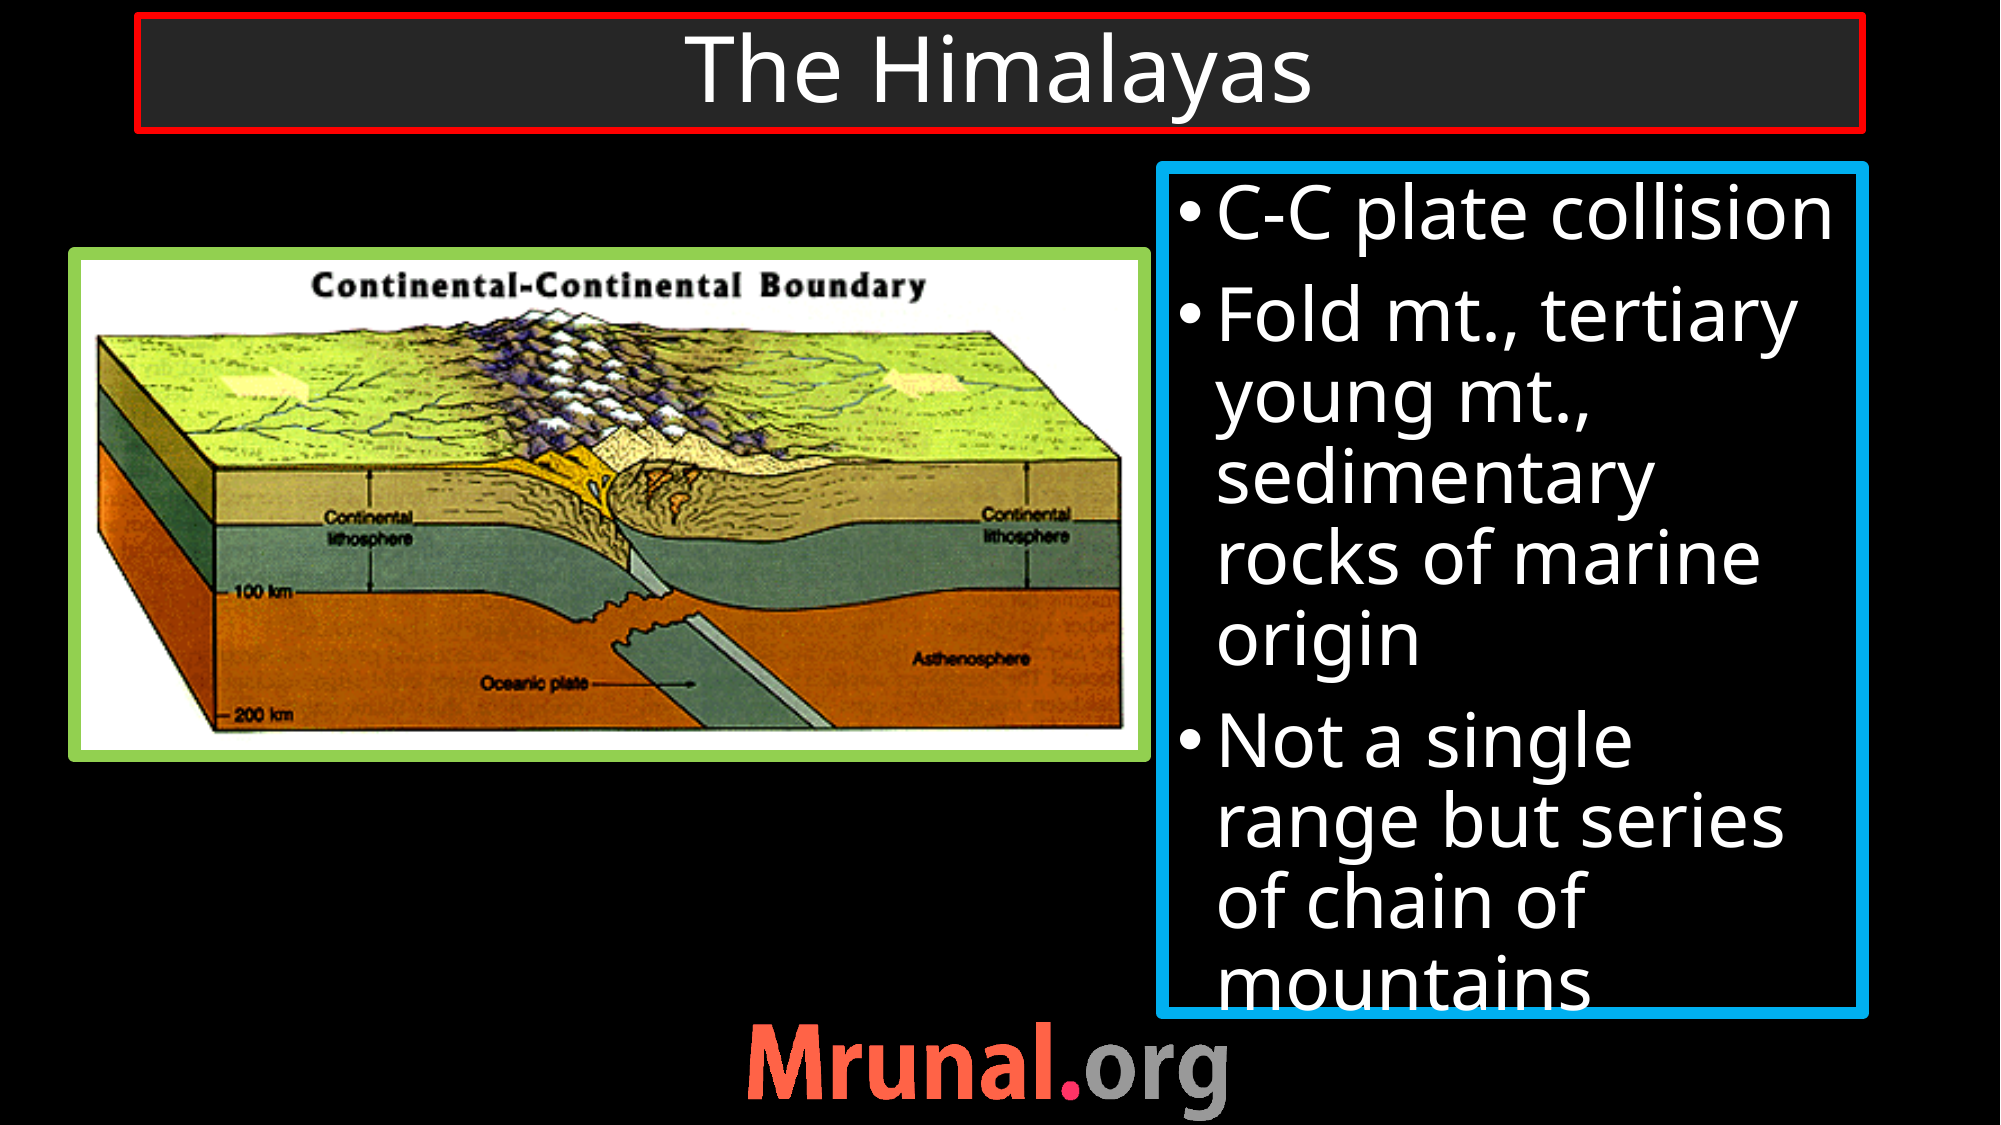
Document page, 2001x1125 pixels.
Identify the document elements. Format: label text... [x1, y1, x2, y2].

picture [80, 259, 1138, 750]
title The Himalayas [137, 15, 1863, 131]
picture [741, 1005, 1230, 1125]
list C-C plate collision Fold mt., tertiary young mt., sedimentary rocks of marine origin Not a single range but series of chain of mountains [1162, 167, 1863, 1014]
